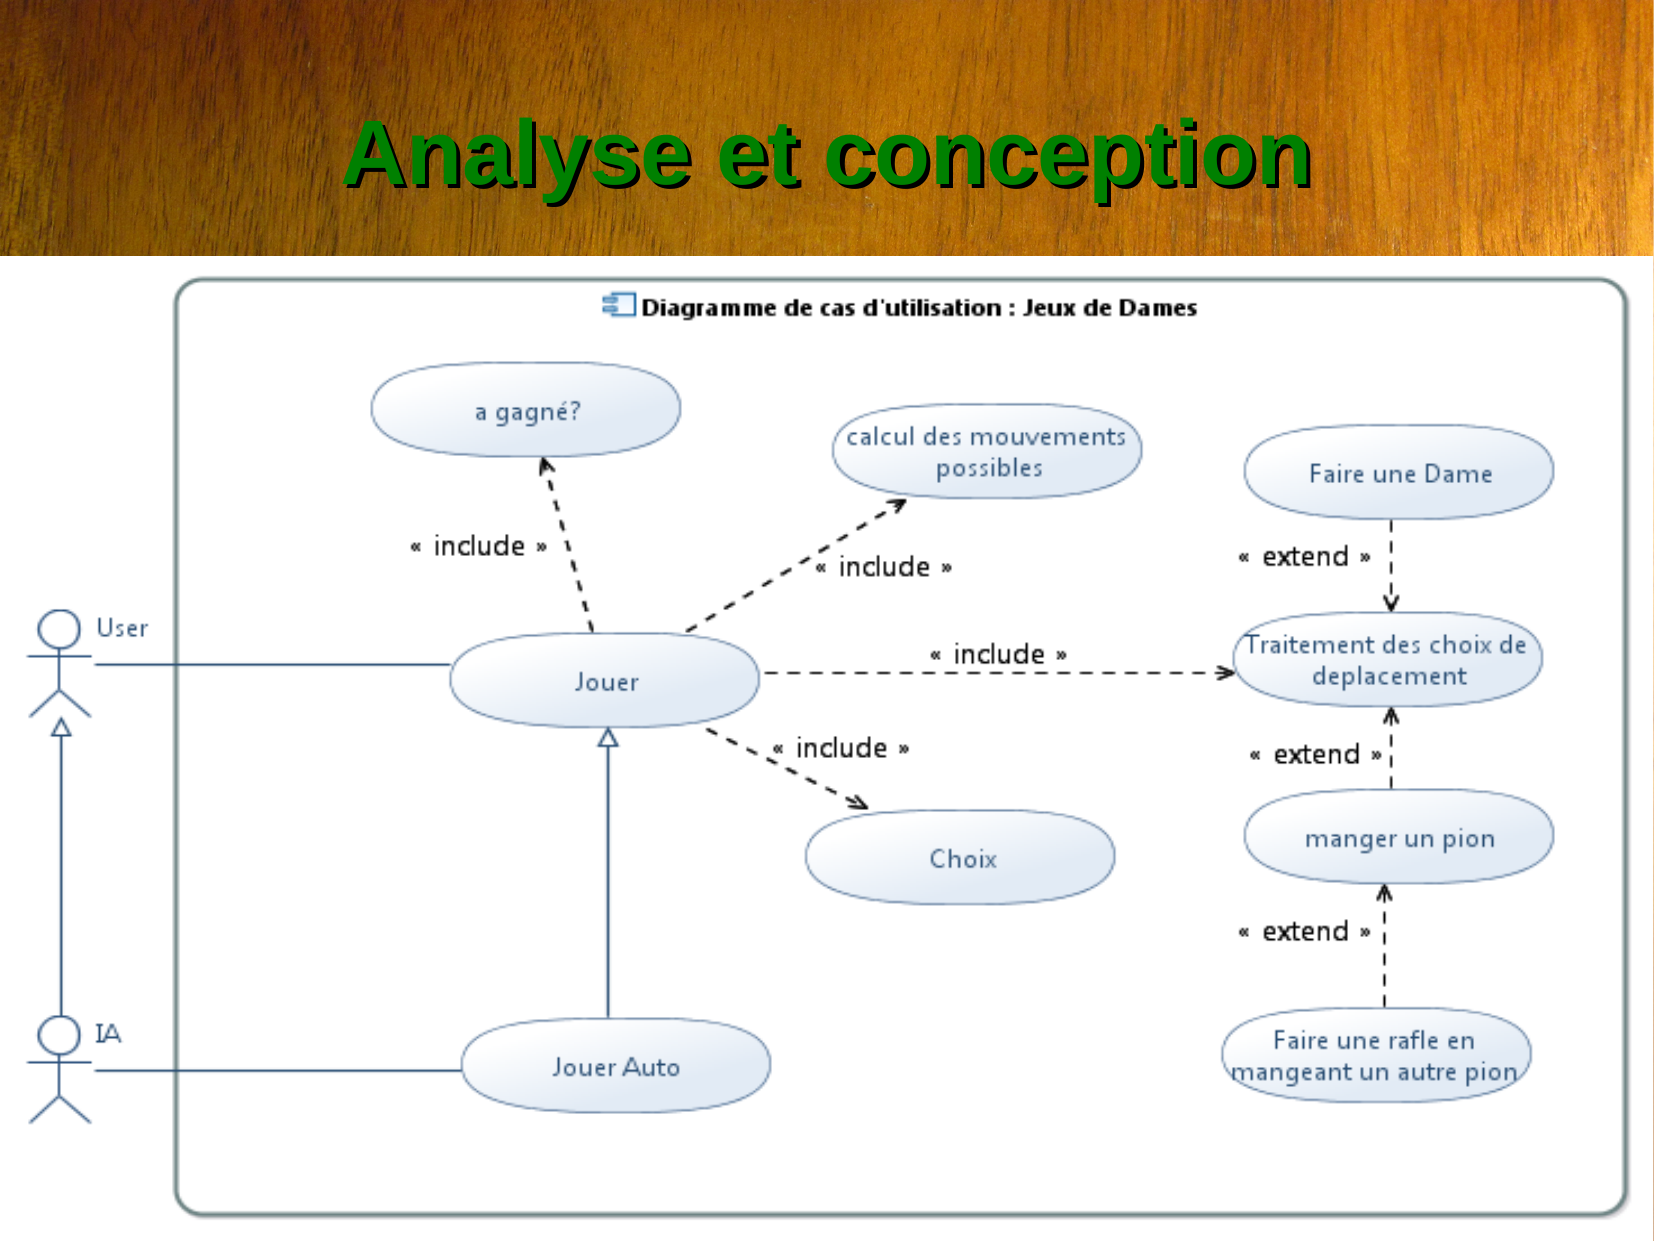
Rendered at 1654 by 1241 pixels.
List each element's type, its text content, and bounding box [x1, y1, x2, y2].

title Analyse et conception [82, 49, 1571, 256]
picture [0, 0, 1654, 1241]
